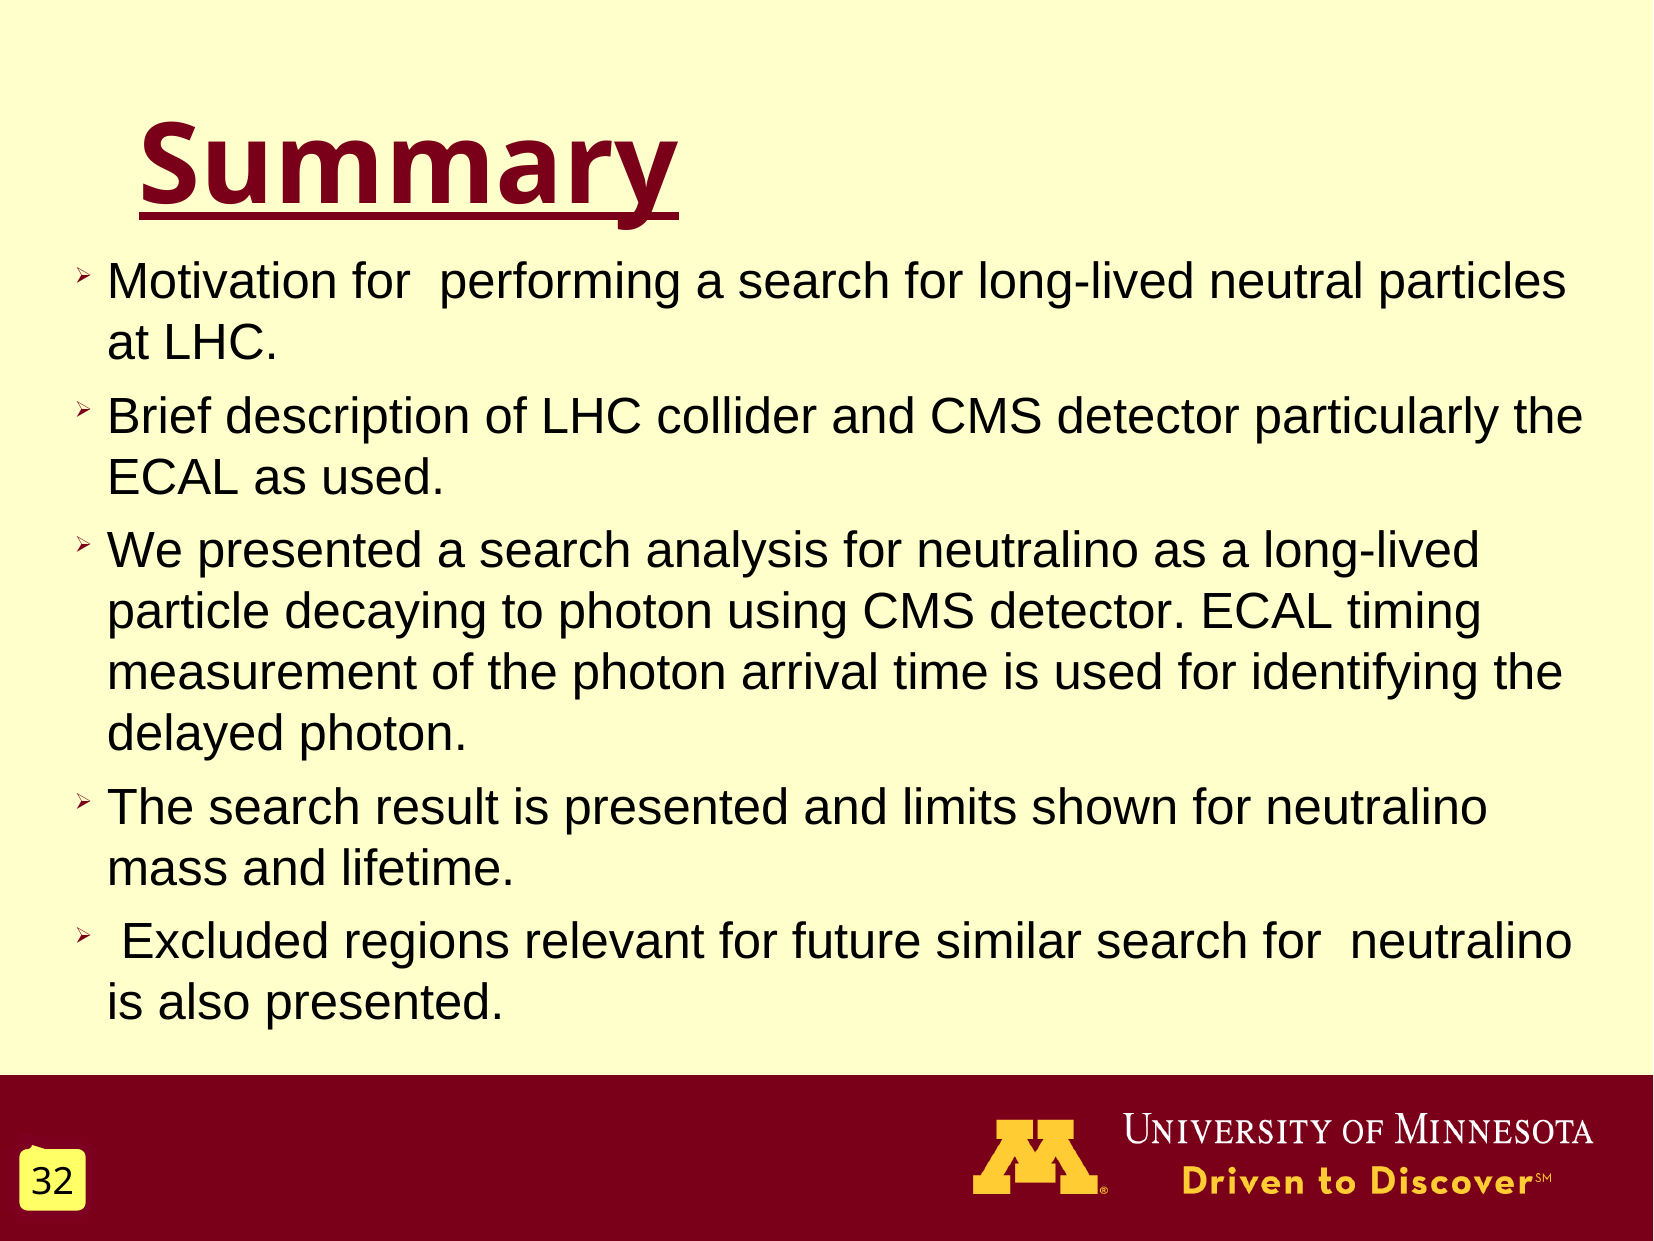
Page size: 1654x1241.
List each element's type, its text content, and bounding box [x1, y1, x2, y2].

title Summary [123, 55, 1529, 240]
text_box 32 [15, 1137, 91, 1216]
list Motivation for performing a search for long-lived neutral particles at LHC. Brief description of LHC collider and CMS detector particularly the ECAL as used. We presented a search analysis for neutralino as a long-lived particle decaying to photon using CMS detector. ECAL timing measurement of the photon arrival time is used for identifying the delayed photon. The search result is presented and limits shown for neutralino mass and lifetime. Excluded regions relevant for future similar search for neutralino is also presented. [60, 240, 1636, 1051]
picture [0, 1075, 1654, 1241]
